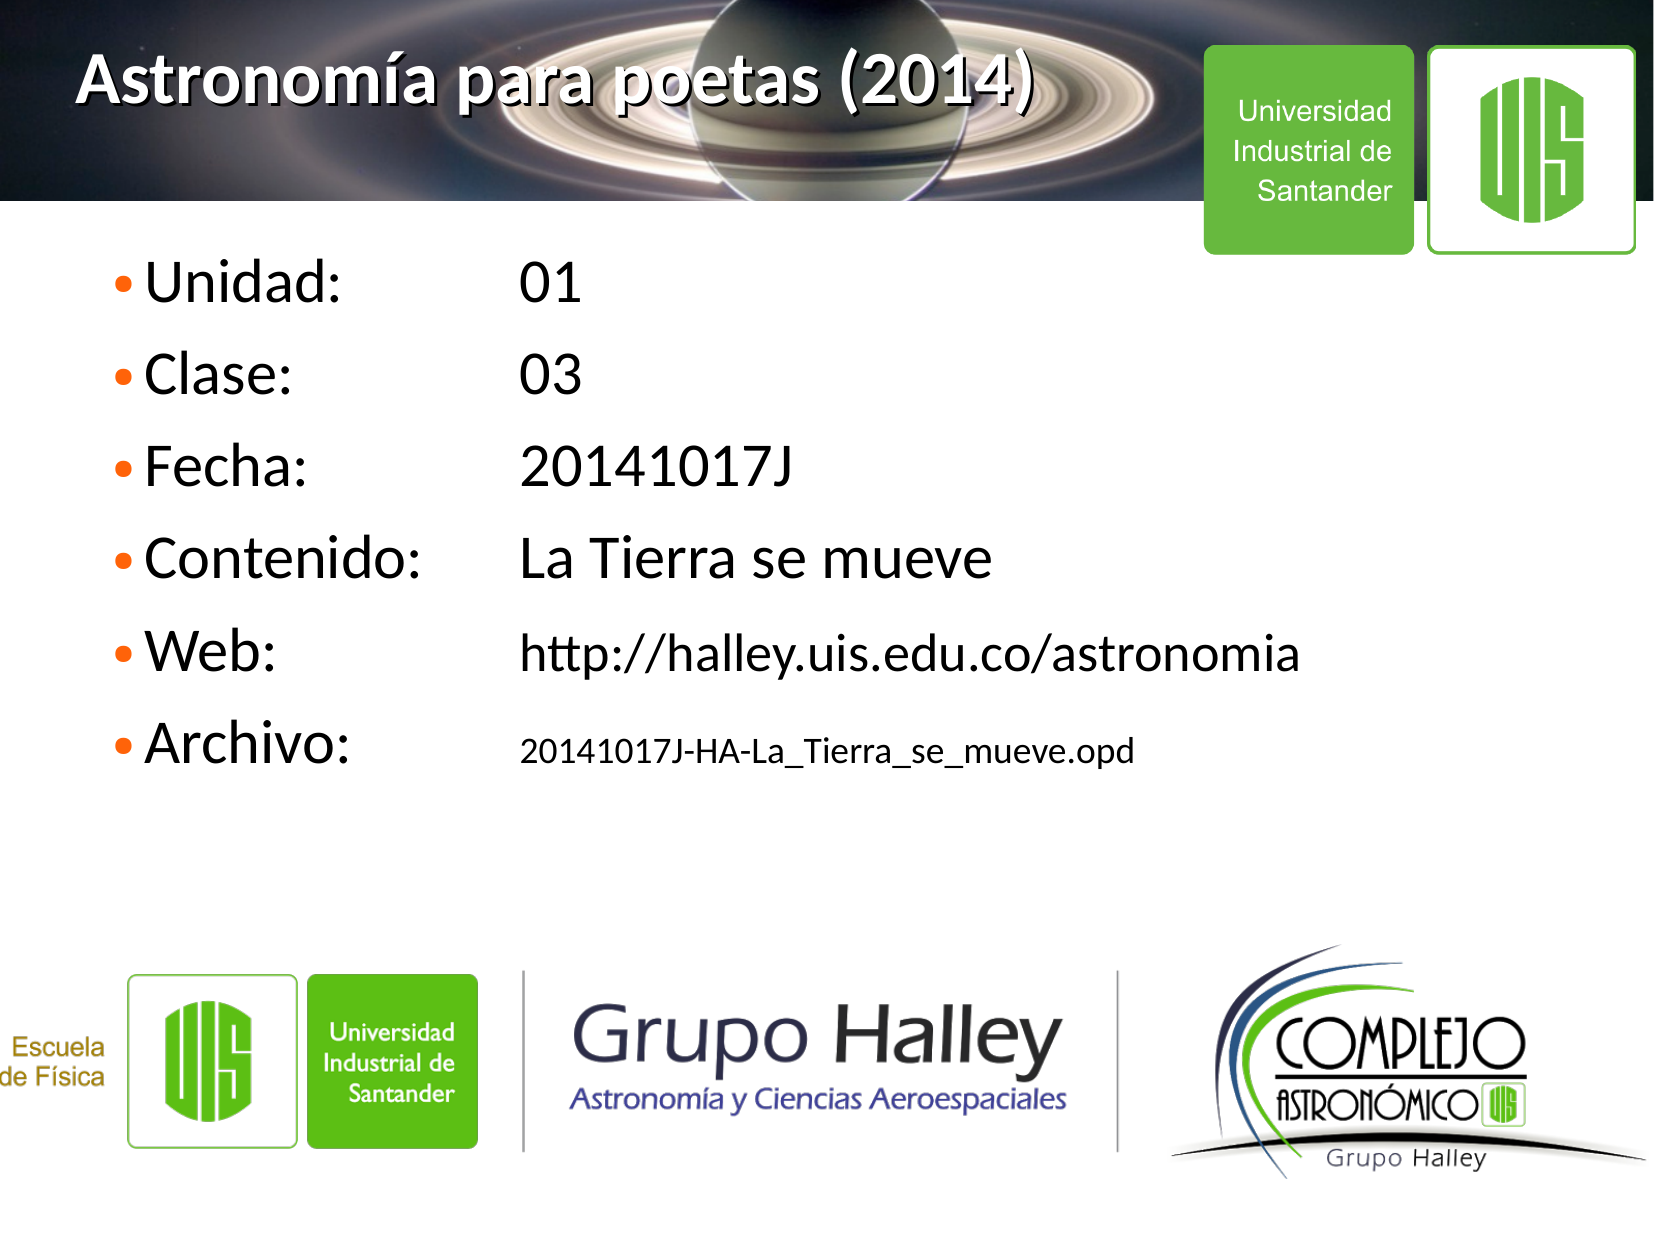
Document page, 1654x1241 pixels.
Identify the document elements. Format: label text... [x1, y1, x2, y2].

picture [0, 944, 1654, 1179]
list Unidad: 01 Clase: 03 Fecha: 20141017J Contenido: La Tierra se mueve Web: http://halley.uis.edu.co/astronomia Archivo: 20141017J-HA-La_Tierra_se_mueve.opd [82, 255, 1571, 944]
title Astronomía para poetas (2014) [75, 19, 1564, 151]
picture [0, 0, 1654, 256]
